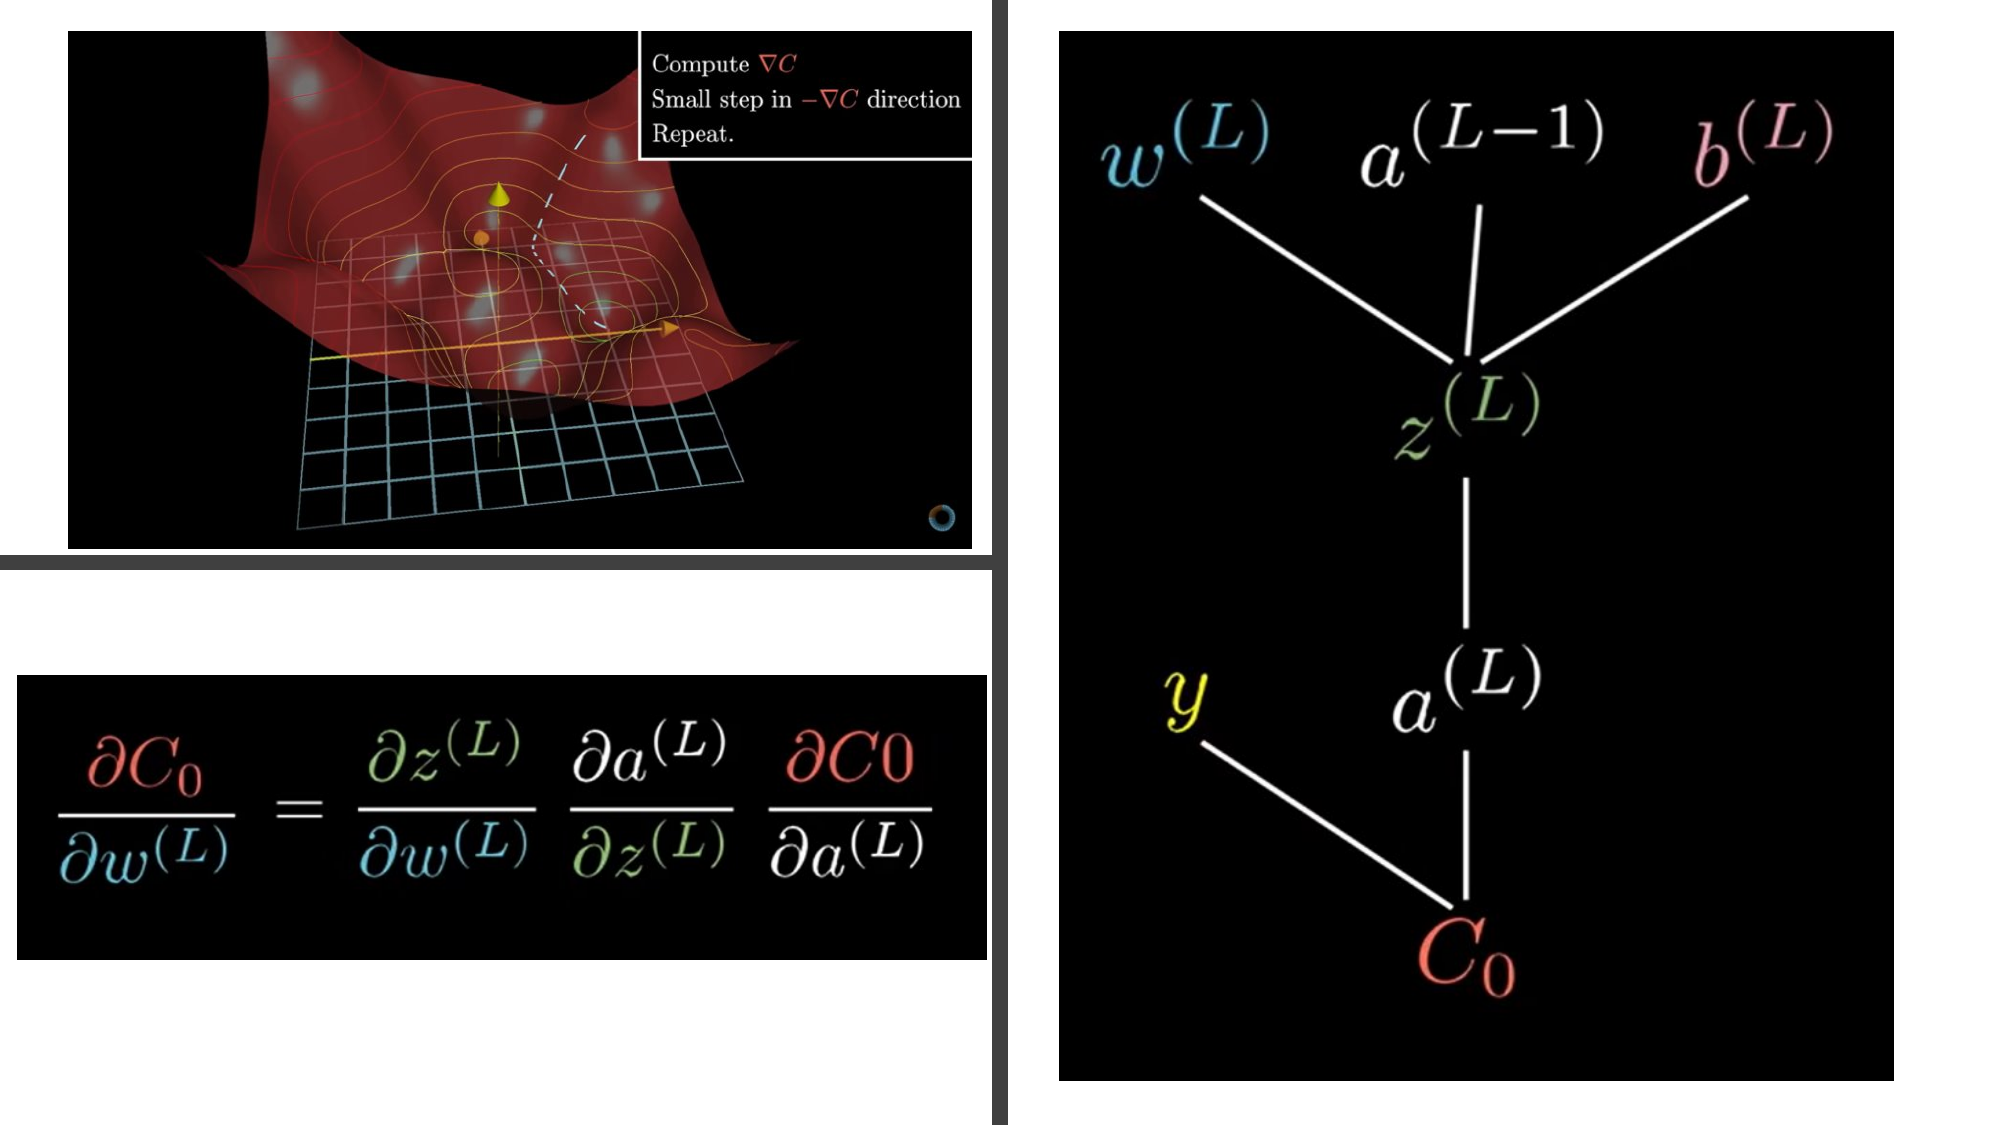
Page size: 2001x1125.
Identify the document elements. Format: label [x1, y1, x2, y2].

picture [17, 675, 987, 960]
text_box [0, 0, 1008, 1125]
picture [1059, 31, 1894, 1081]
picture [68, 31, 972, 549]
